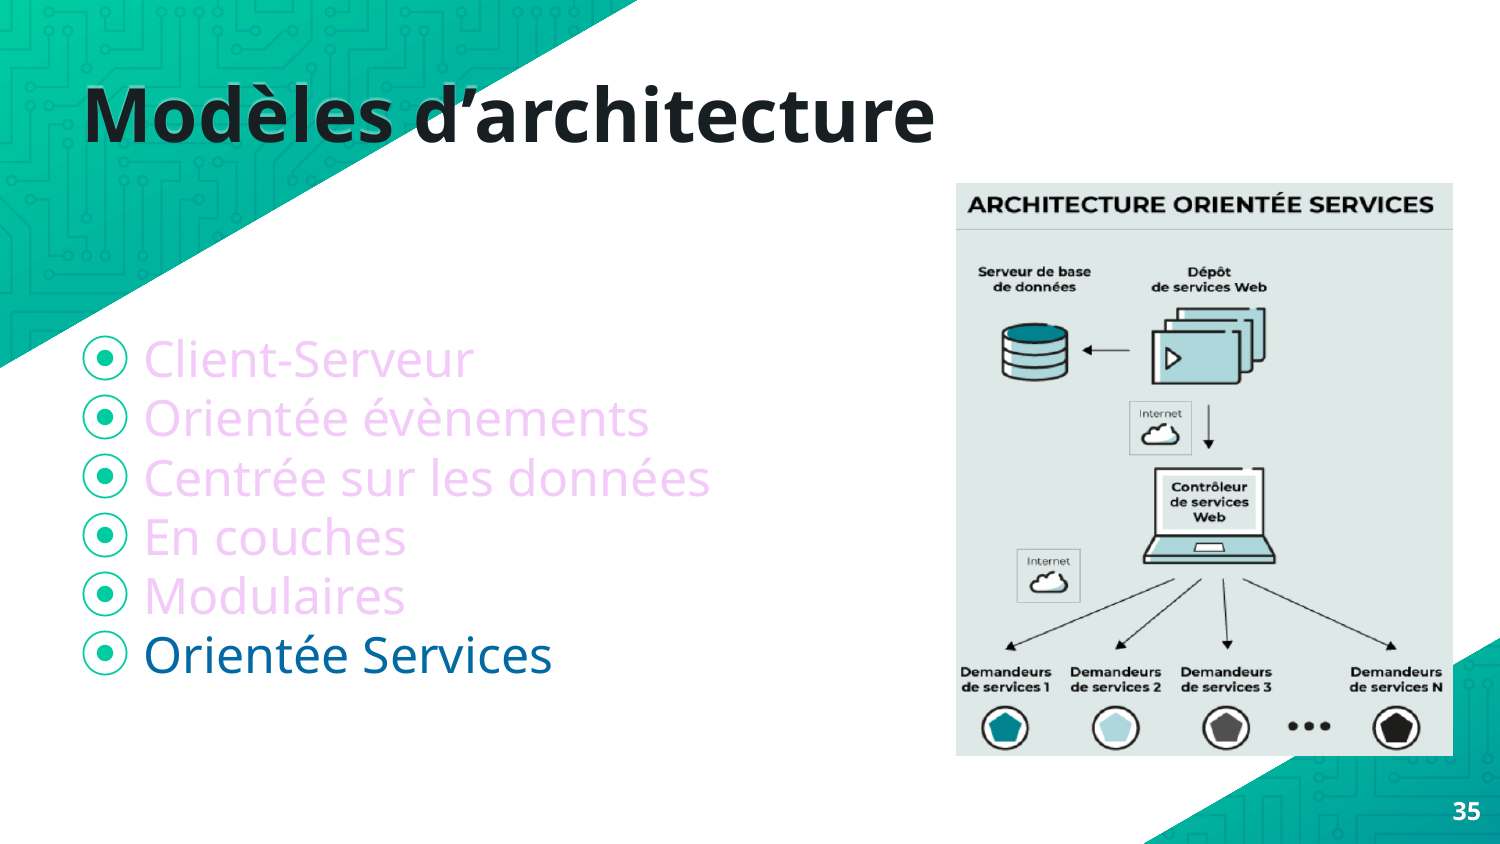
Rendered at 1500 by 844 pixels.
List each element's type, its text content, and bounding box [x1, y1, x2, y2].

list Orientée Services [68, 614, 956, 701]
list Centrée sur les données [68, 437, 956, 496]
list Modulaires [68, 555, 956, 614]
list En couches [68, 496, 956, 555]
list Client-Serveur [68, 318, 956, 377]
title Modèles d’architecture [81, 78, 1301, 160]
list Orientée évènements [68, 377, 956, 437]
slide_number <numéro> [1391, 779, 1482, 844]
picture [956, 183, 1453, 756]
